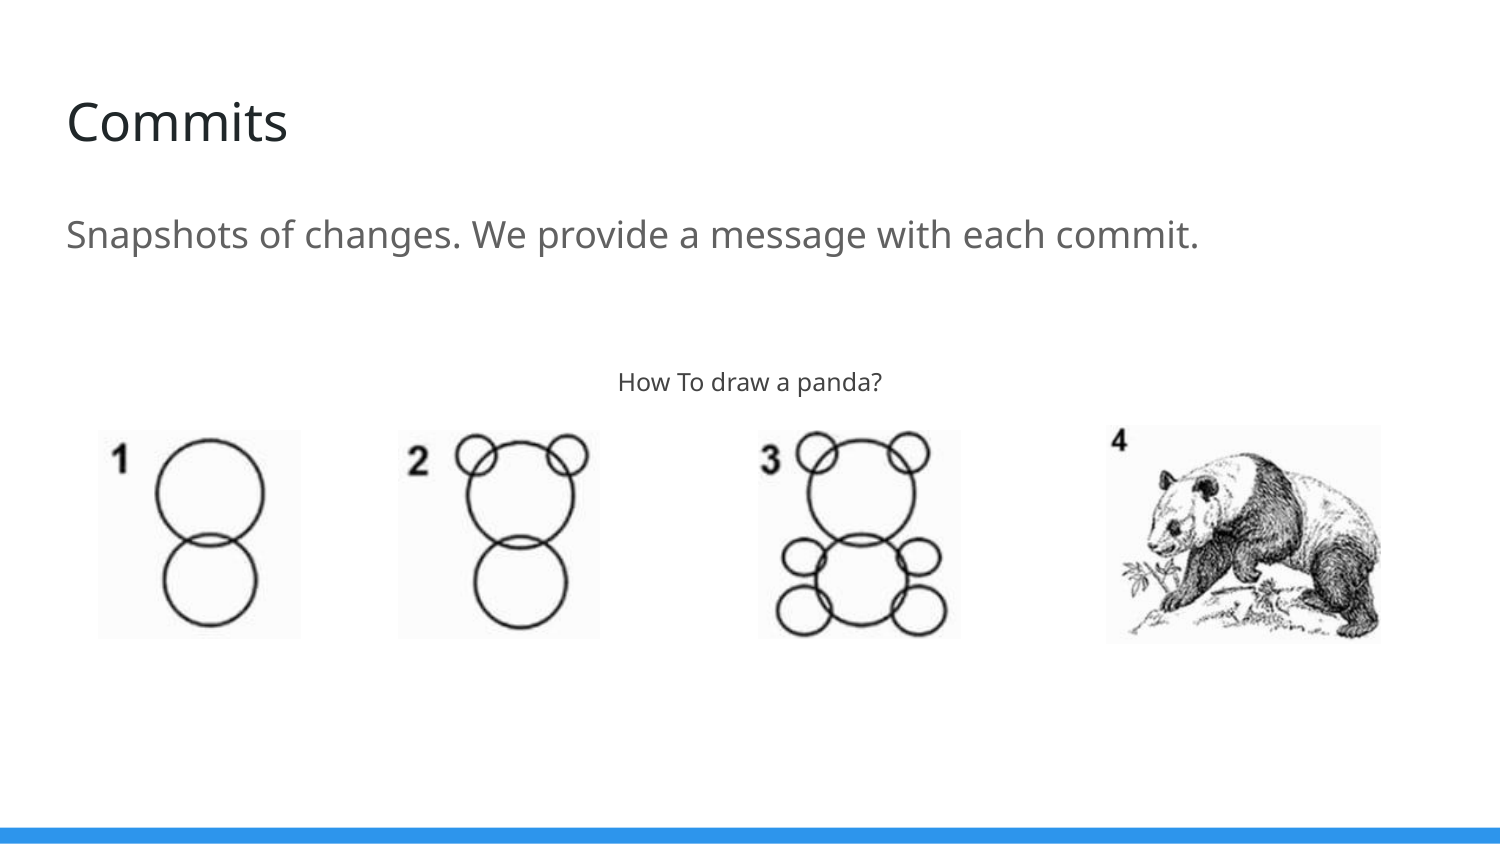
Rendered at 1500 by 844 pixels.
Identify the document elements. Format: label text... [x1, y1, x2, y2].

picture [398, 430, 600, 639]
picture [98, 430, 301, 639]
list Snapshots of changes. We provide a message with each commit. [51, 189, 1449, 694]
title Commits [51, 72, 1449, 167]
text_box How To draw a panda? [421, 351, 1079, 412]
picture [1106, 425, 1381, 644]
picture [758, 430, 961, 639]
